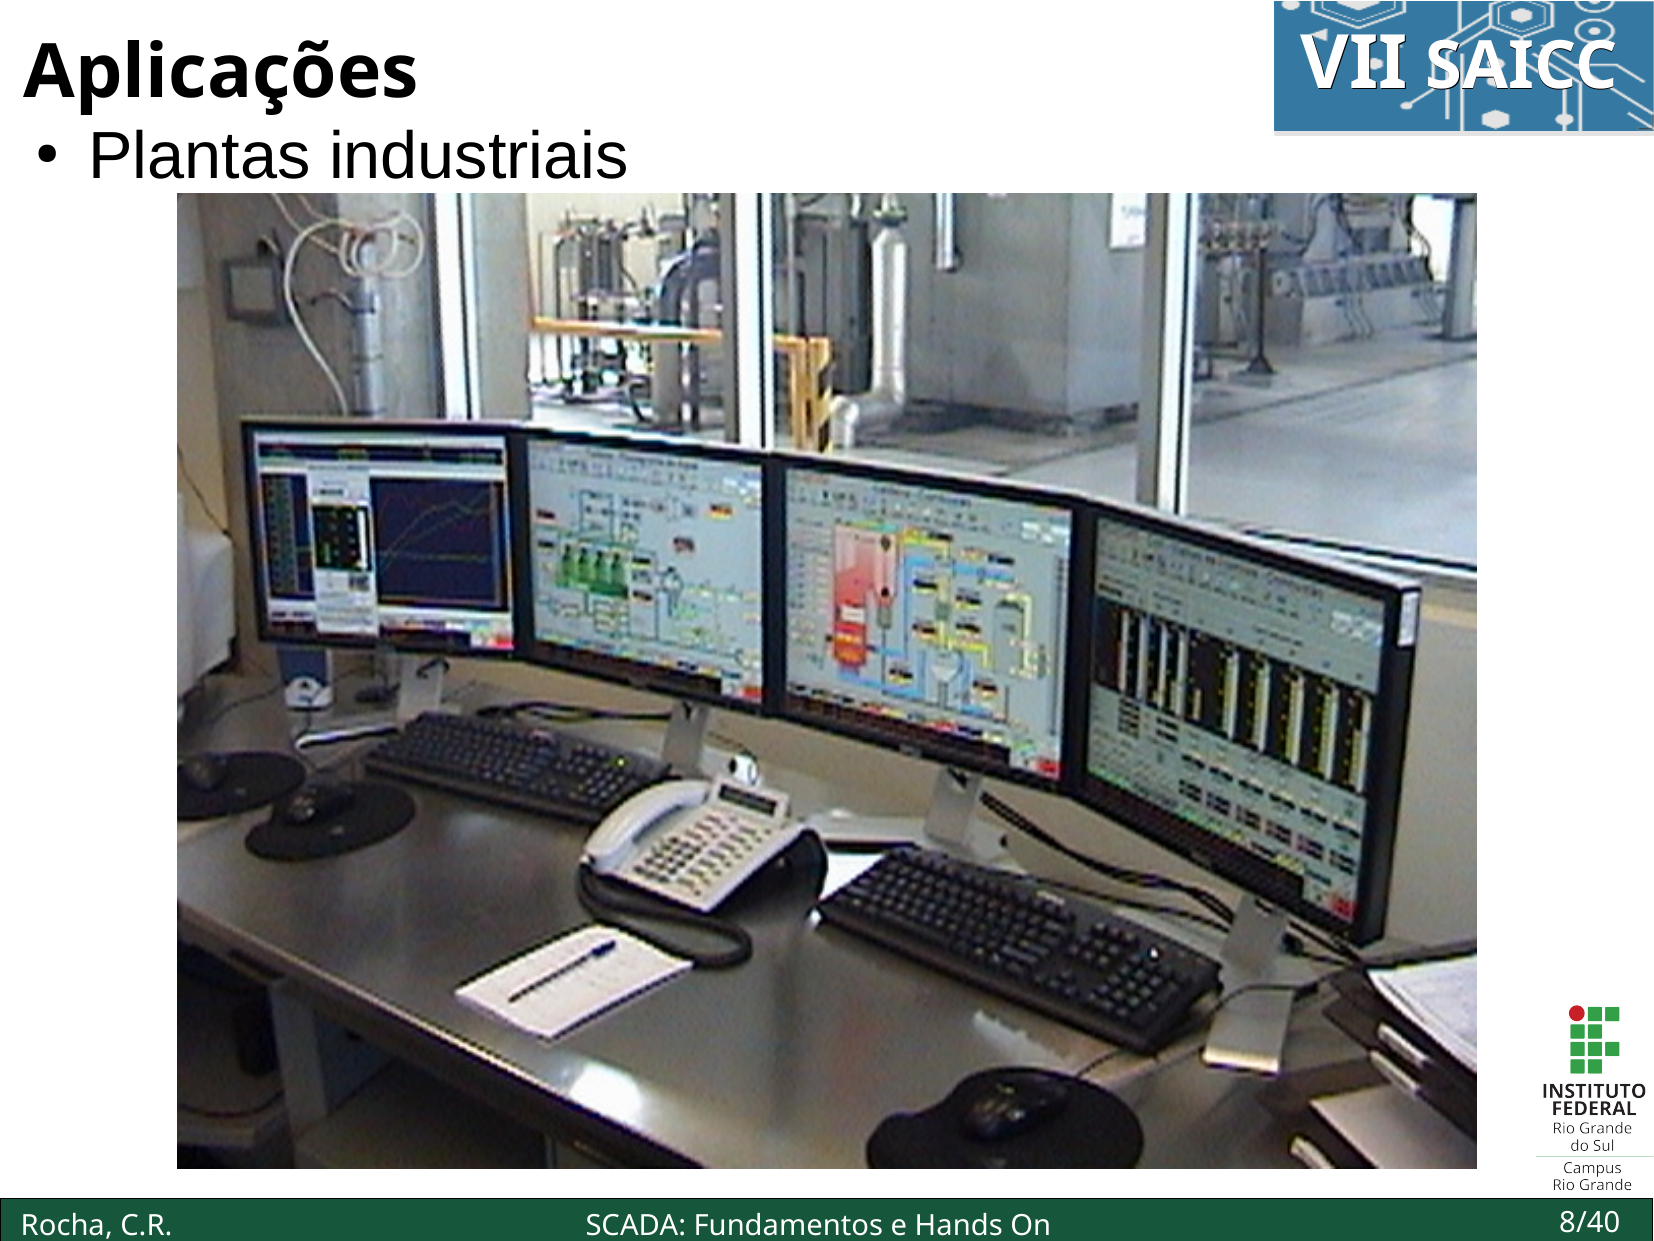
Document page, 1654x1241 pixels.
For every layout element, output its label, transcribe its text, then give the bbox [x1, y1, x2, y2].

picture [1535, 1003, 1654, 1194]
list Plantas industriais [17, 118, 1625, 1152]
title Aplicações [23, 23, 1247, 113]
picture [177, 193, 1477, 1169]
picture [1274, 1, 1654, 131]
